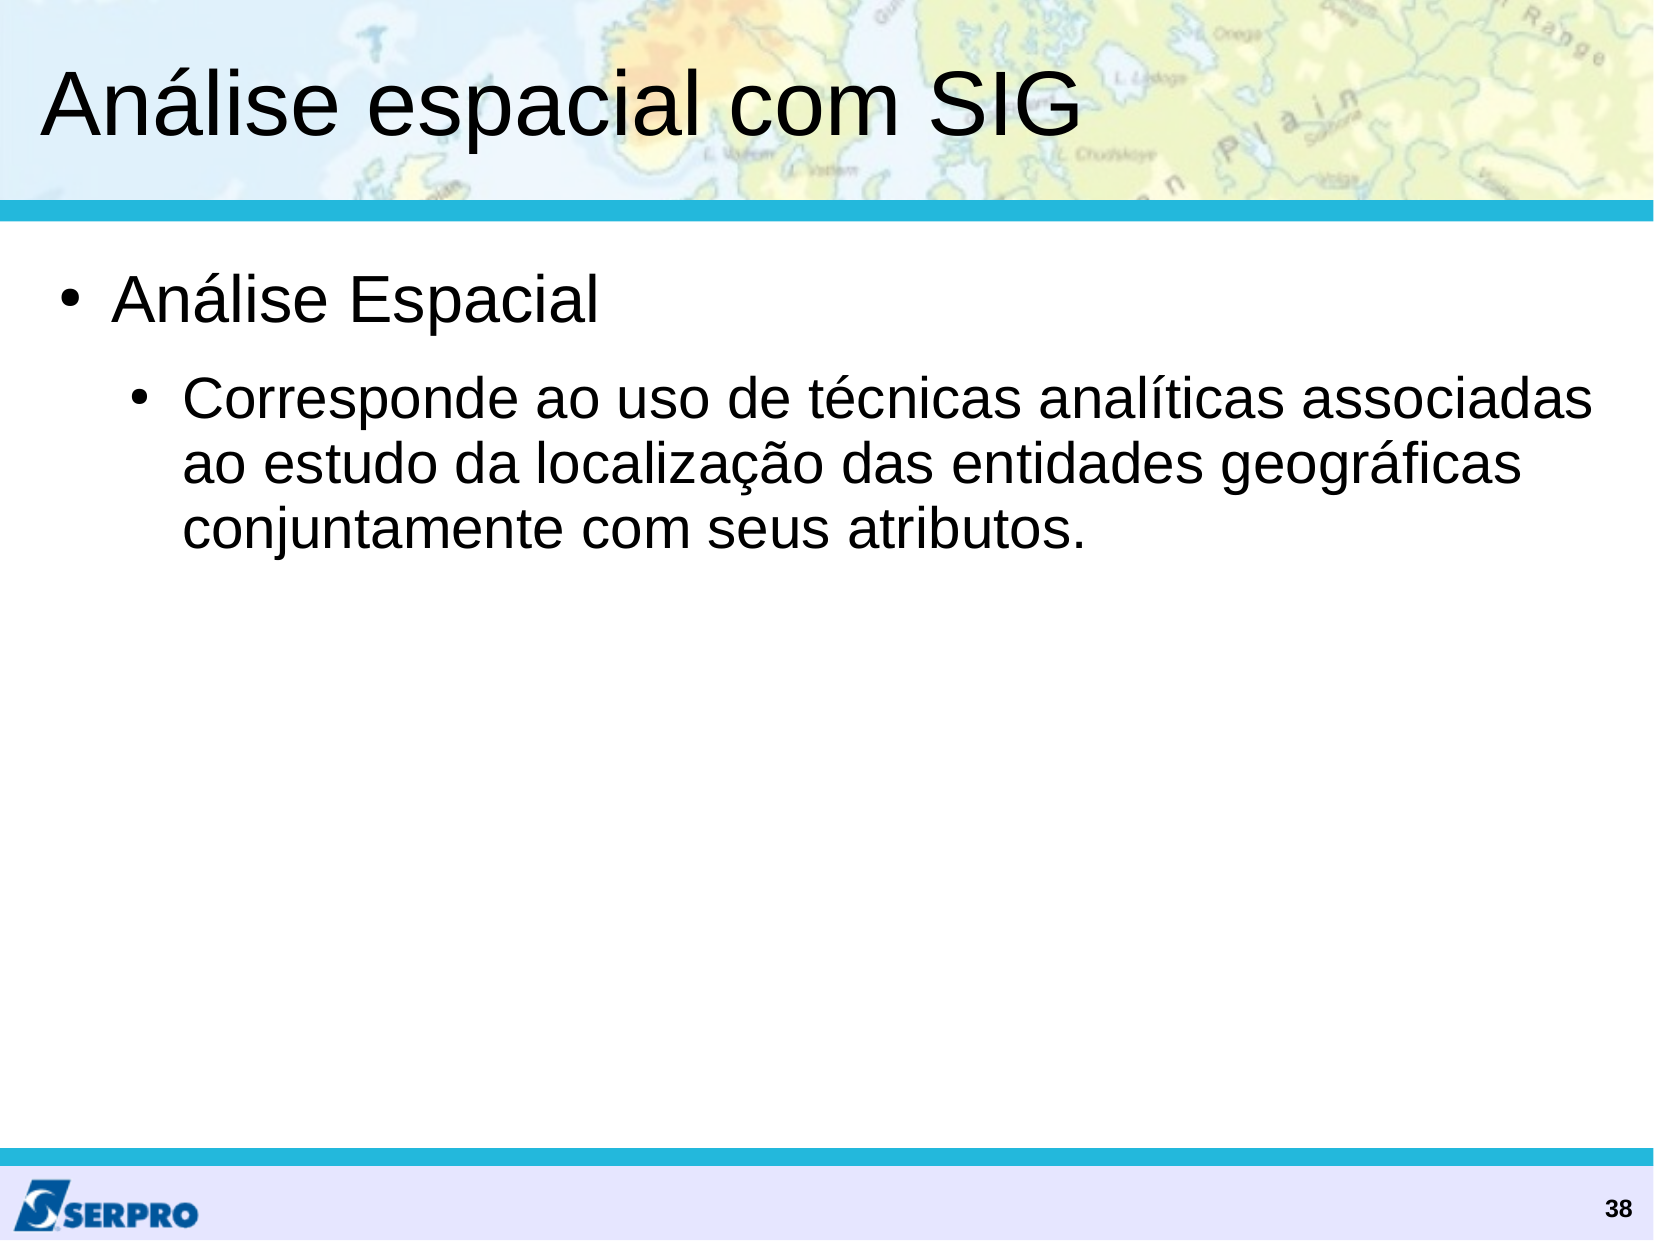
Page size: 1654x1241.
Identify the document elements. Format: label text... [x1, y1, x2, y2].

title Análise espacial com SIG [40, 49, 1614, 159]
list Análise Espacial Corresponde ao uso de técnicas analíticas associadas ao estudo da localização das entidades geográficas conjuntamente com seus atributos. [40, 261, 1616, 1081]
picture [10, 1177, 201, 1235]
